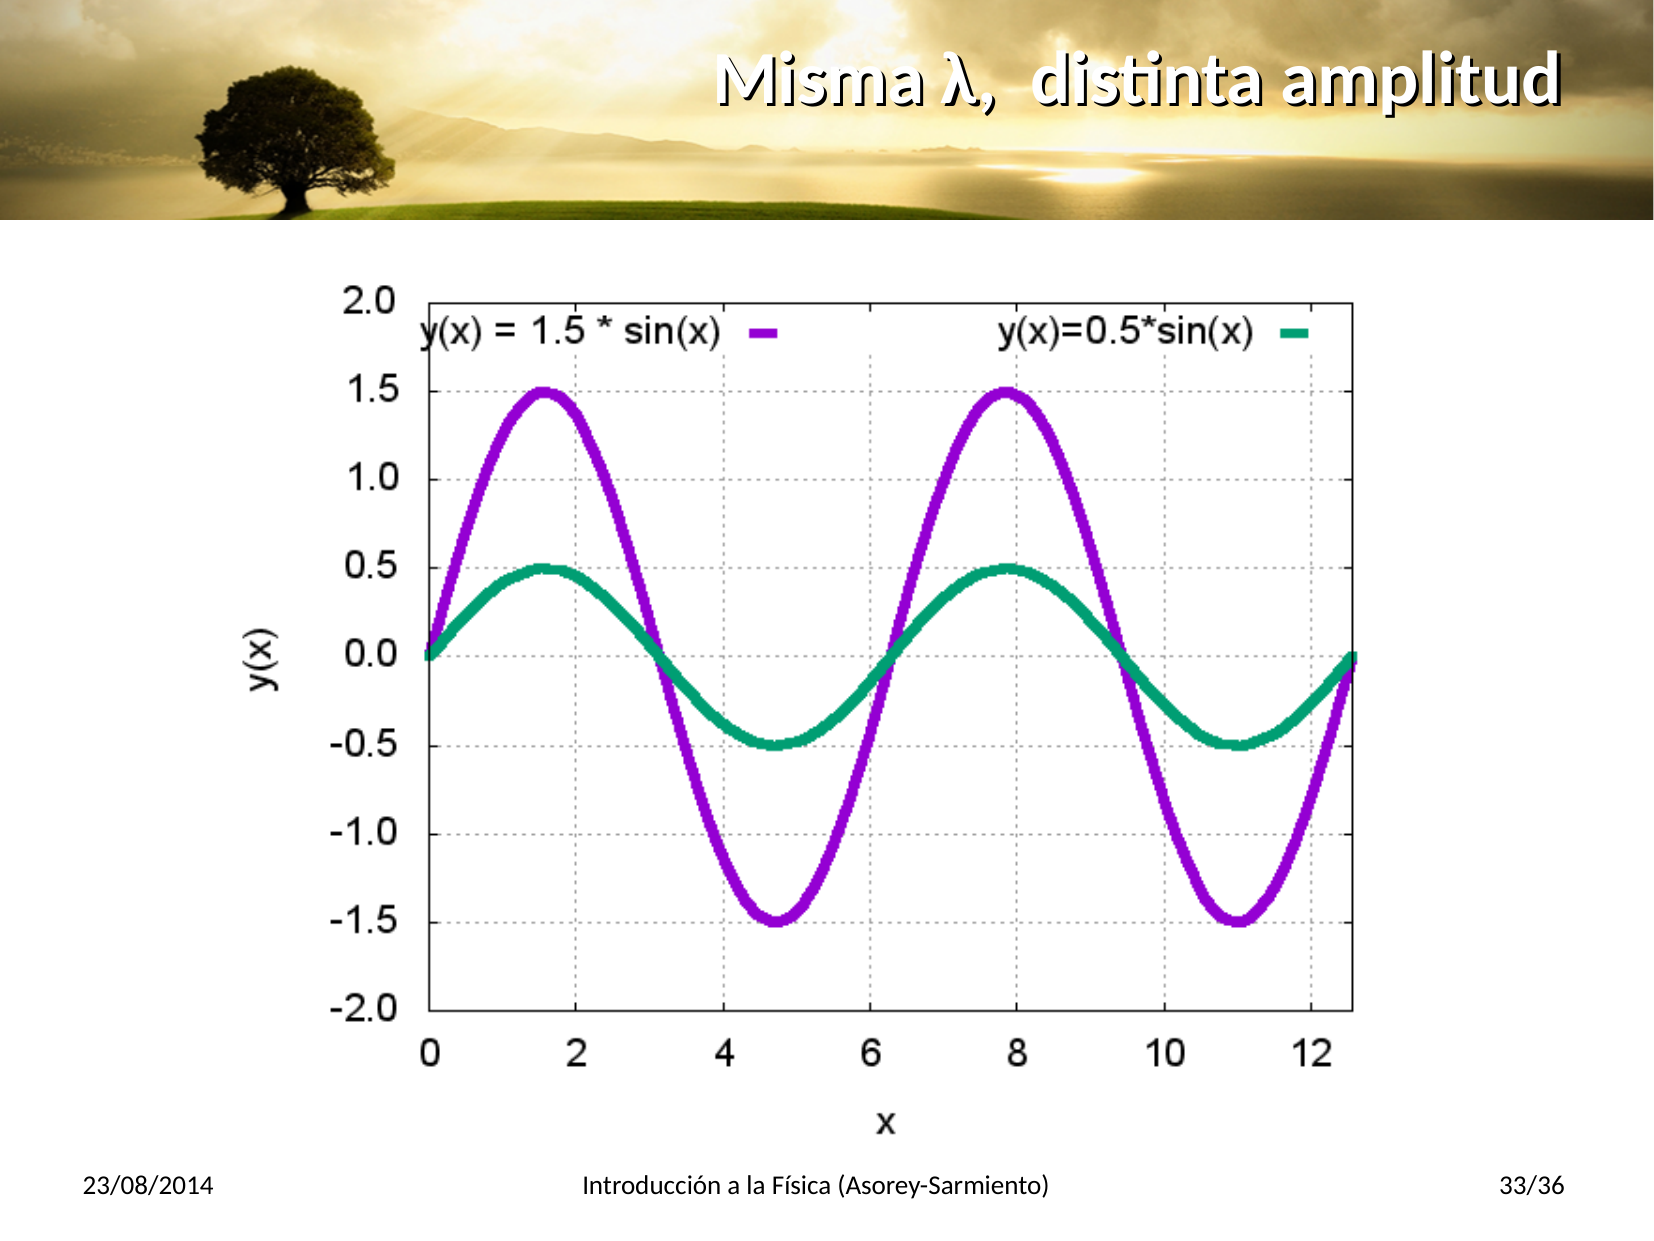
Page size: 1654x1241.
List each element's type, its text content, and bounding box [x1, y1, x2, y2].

picture [0, 0, 1654, 220]
picture [226, 254, 1427, 1156]
title Misma λ, distinta amplitud [75, 19, 1564, 151]
